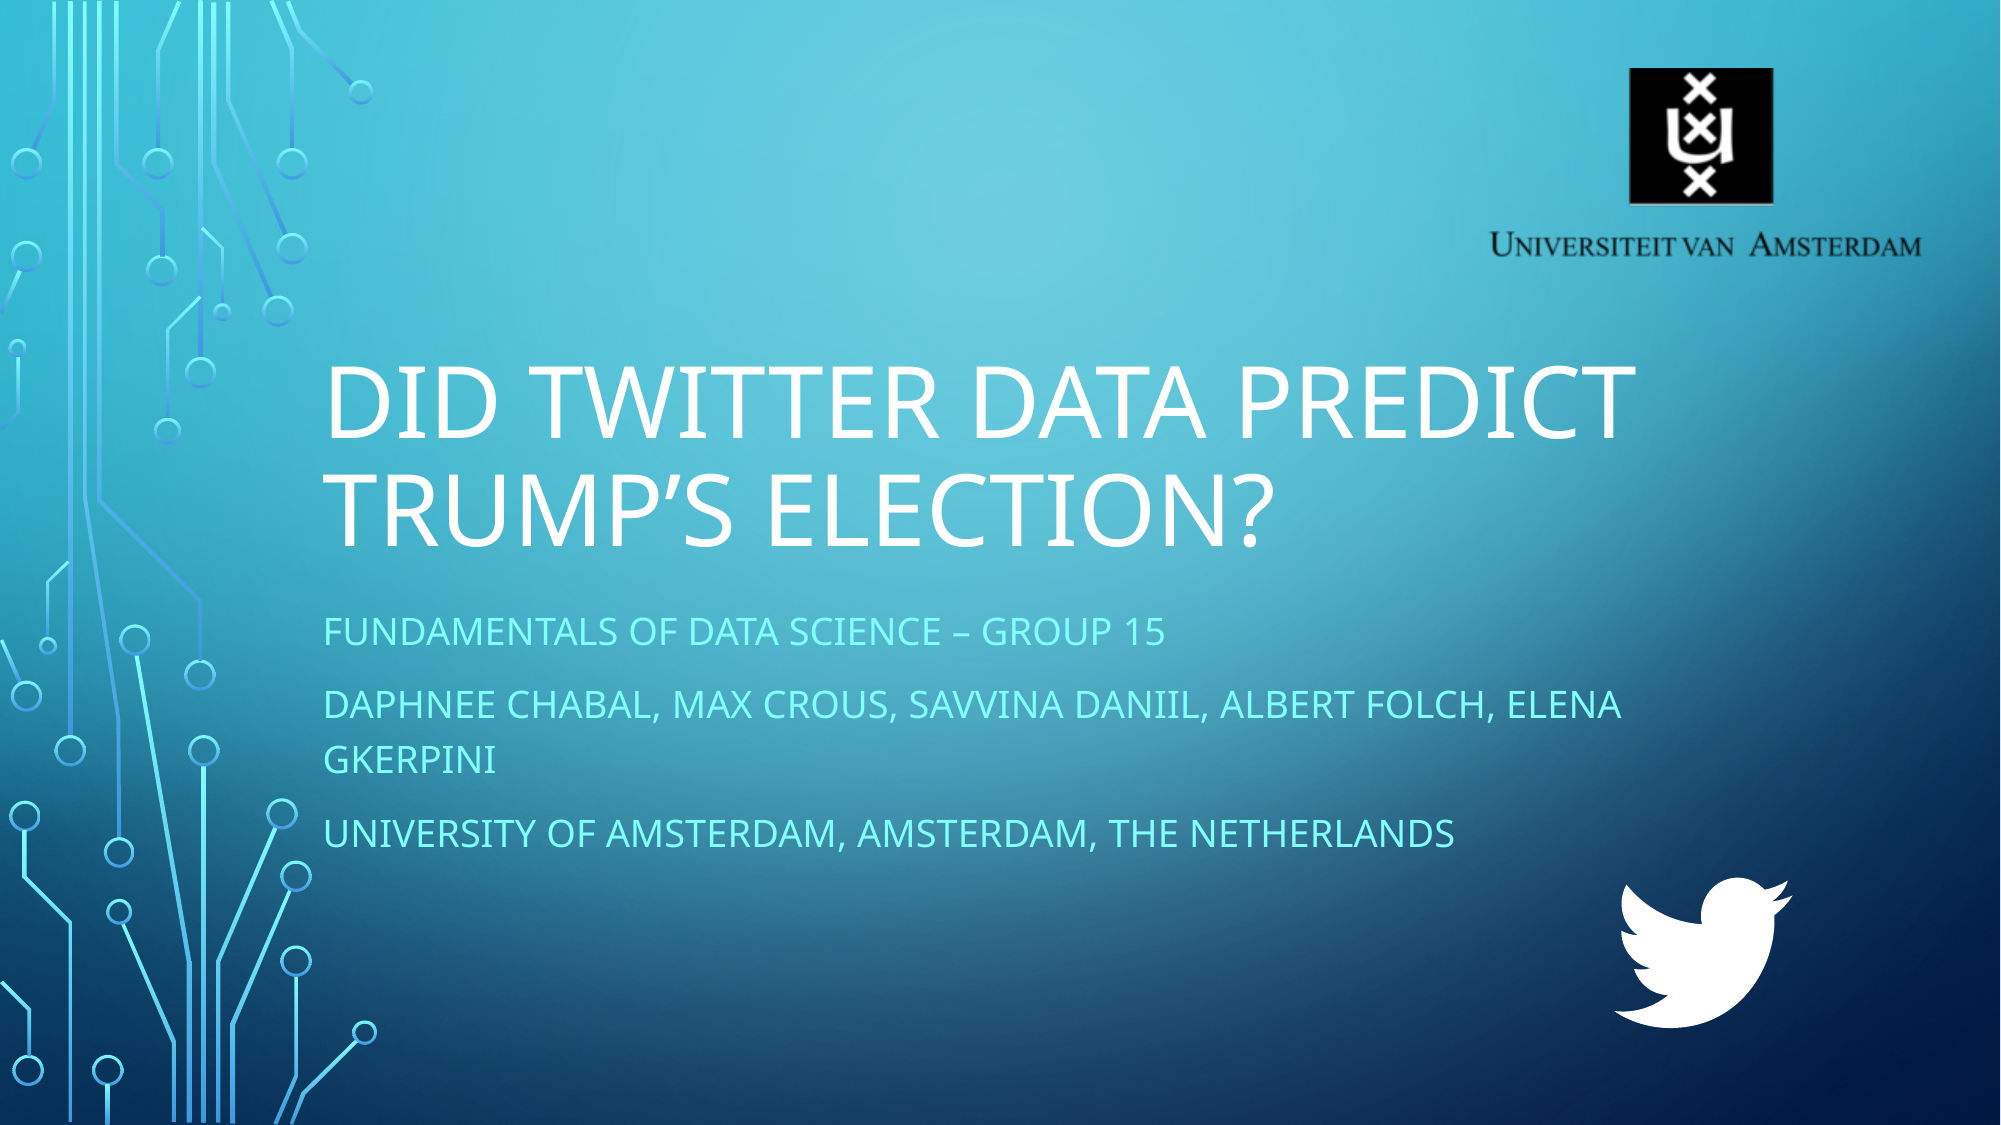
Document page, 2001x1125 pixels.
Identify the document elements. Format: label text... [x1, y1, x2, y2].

picture [1468, 68, 1938, 285]
text_box [1614, 877, 1793, 1029]
title Did Twitter data predict Trump’s election? [307, 184, 1750, 576]
subtitle Fundamentals of data science – Group 15 Daphnee chabal, Max Crous, Savvina Daniil, Albert Folch, Elena Gkerpini University of Amsterdam, Amsterdam, The Netherlands [307, 590, 1750, 863]
